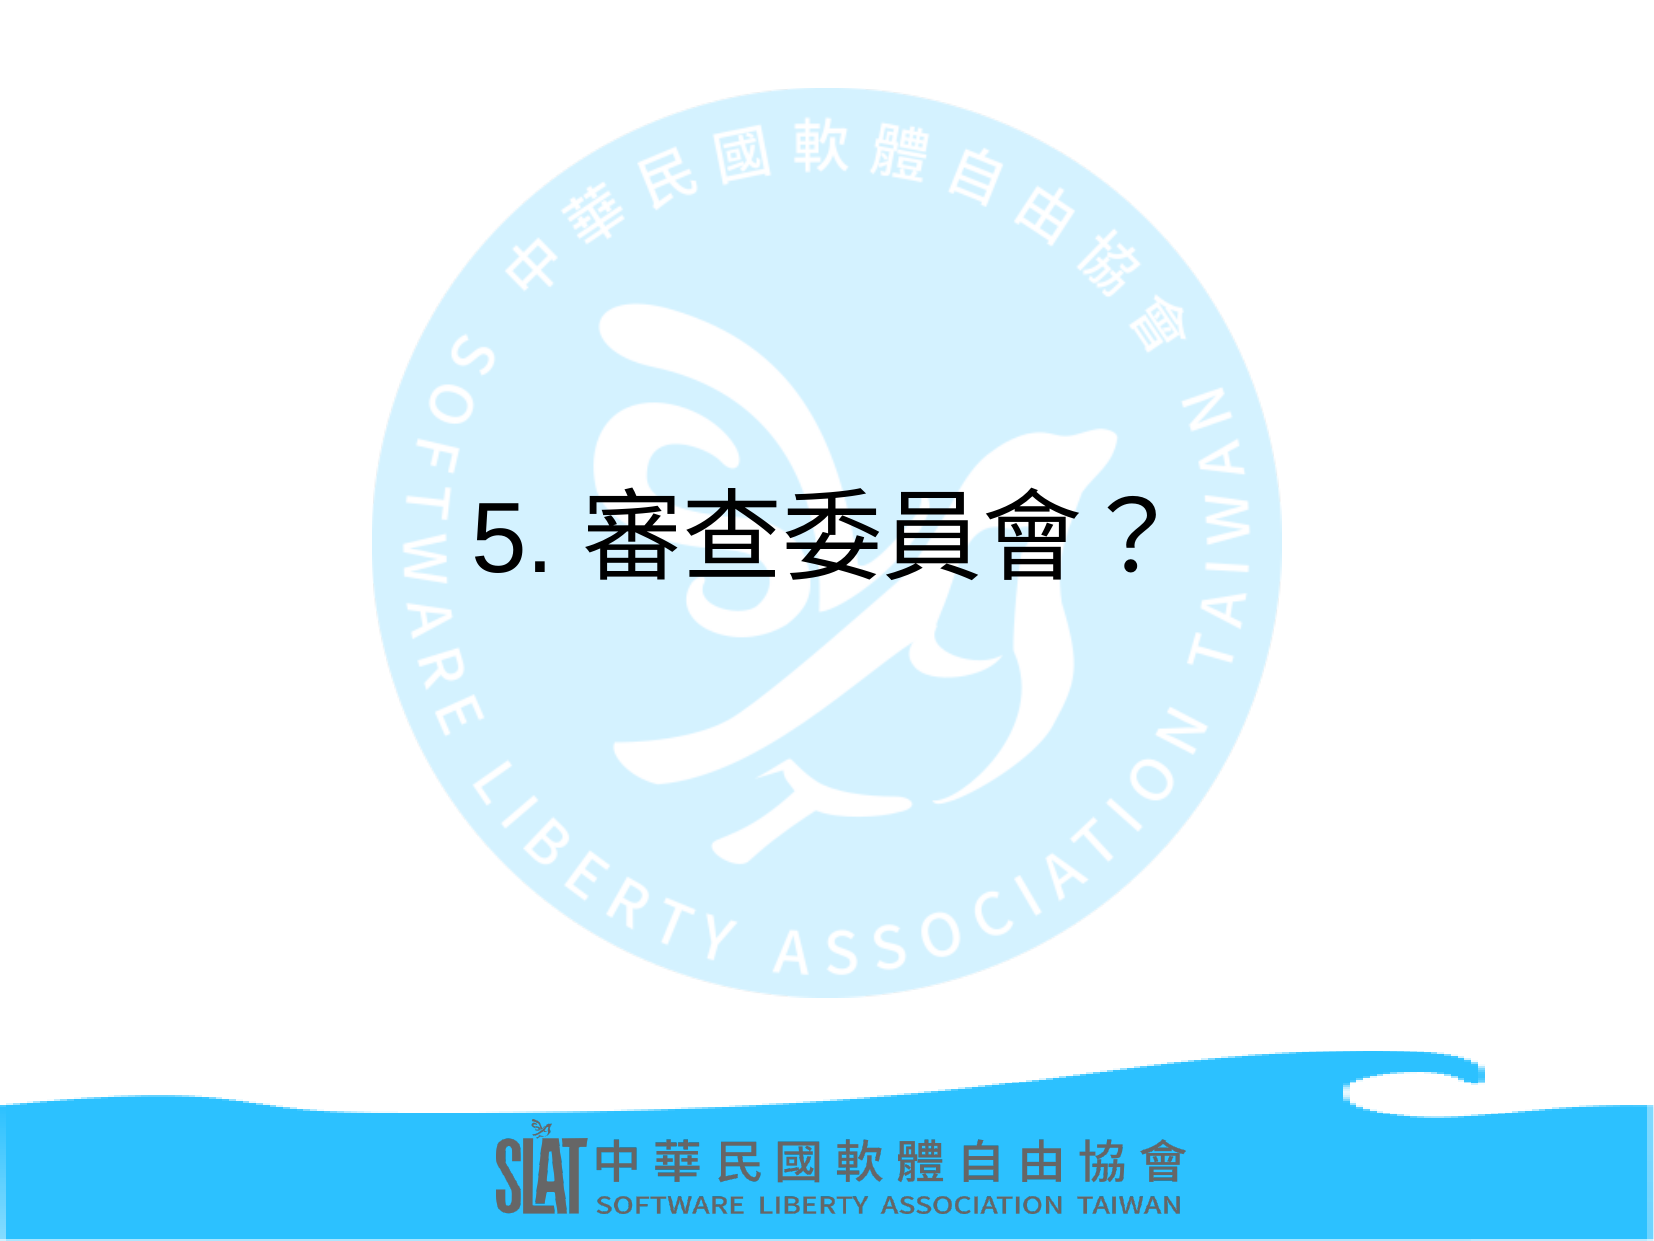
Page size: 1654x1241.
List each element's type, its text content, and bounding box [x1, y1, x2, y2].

subtitle 5. 審查委員會？ [82, 49, 1571, 1010]
picture [0, 1051, 1654, 1241]
